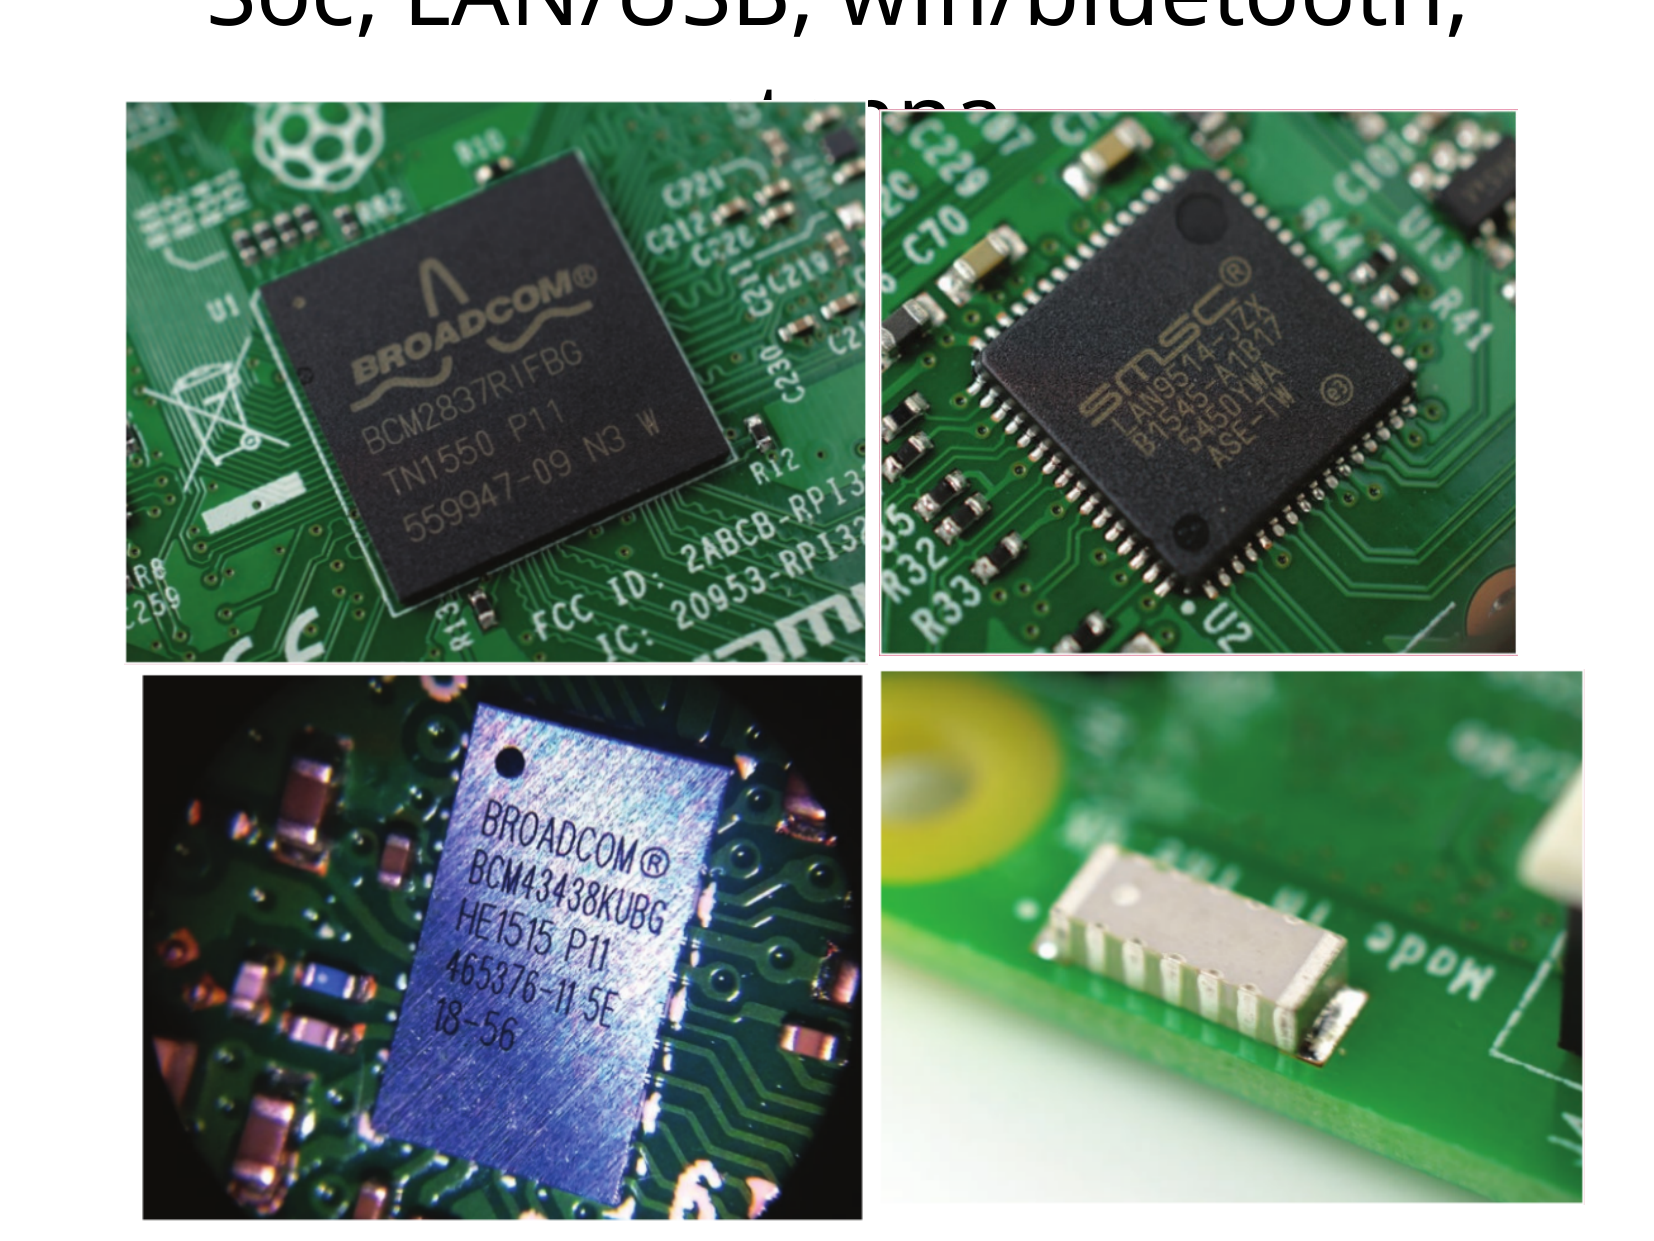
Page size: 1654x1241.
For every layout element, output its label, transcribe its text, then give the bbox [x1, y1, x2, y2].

picture [141, 673, 864, 1222]
picture [124, 100, 868, 665]
picture [879, 669, 1585, 1205]
title Soc, LAN/USB, wifi/bluetooth, antenna [35, 0, 1642, 130]
picture [879, 109, 1518, 656]
